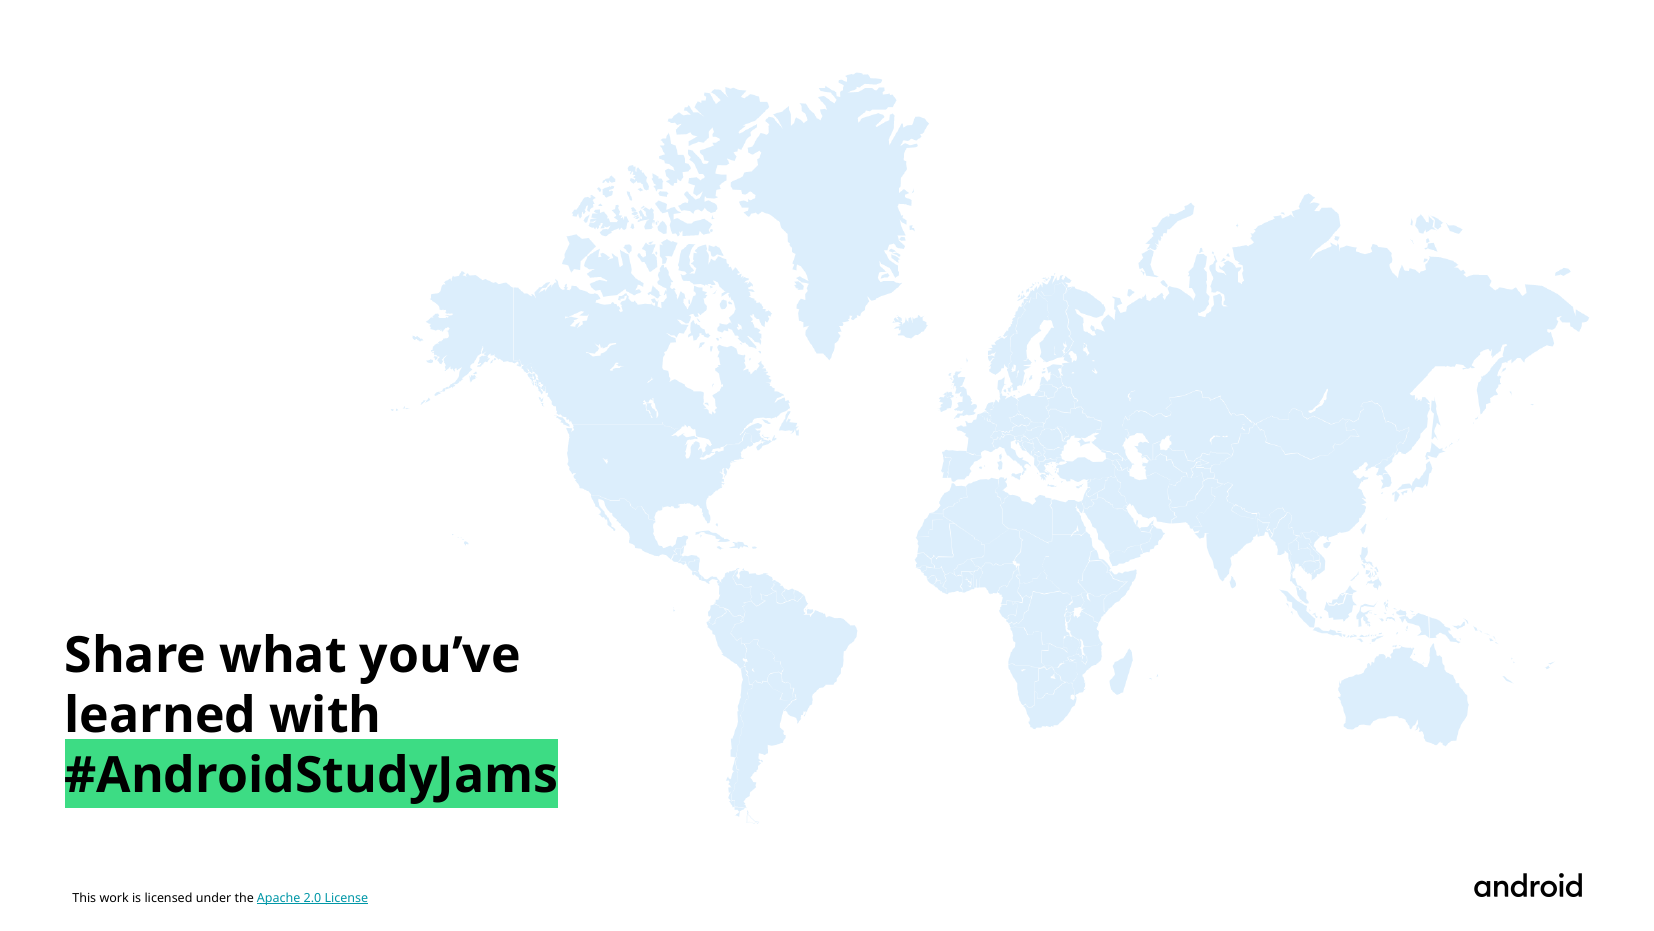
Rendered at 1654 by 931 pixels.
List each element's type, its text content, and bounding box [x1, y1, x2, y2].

picture [371, 48, 1626, 858]
text_box Share what you’ve learned with #AndroidStudyJams [49, 607, 700, 847]
picture [1485, 872, 1536, 897]
